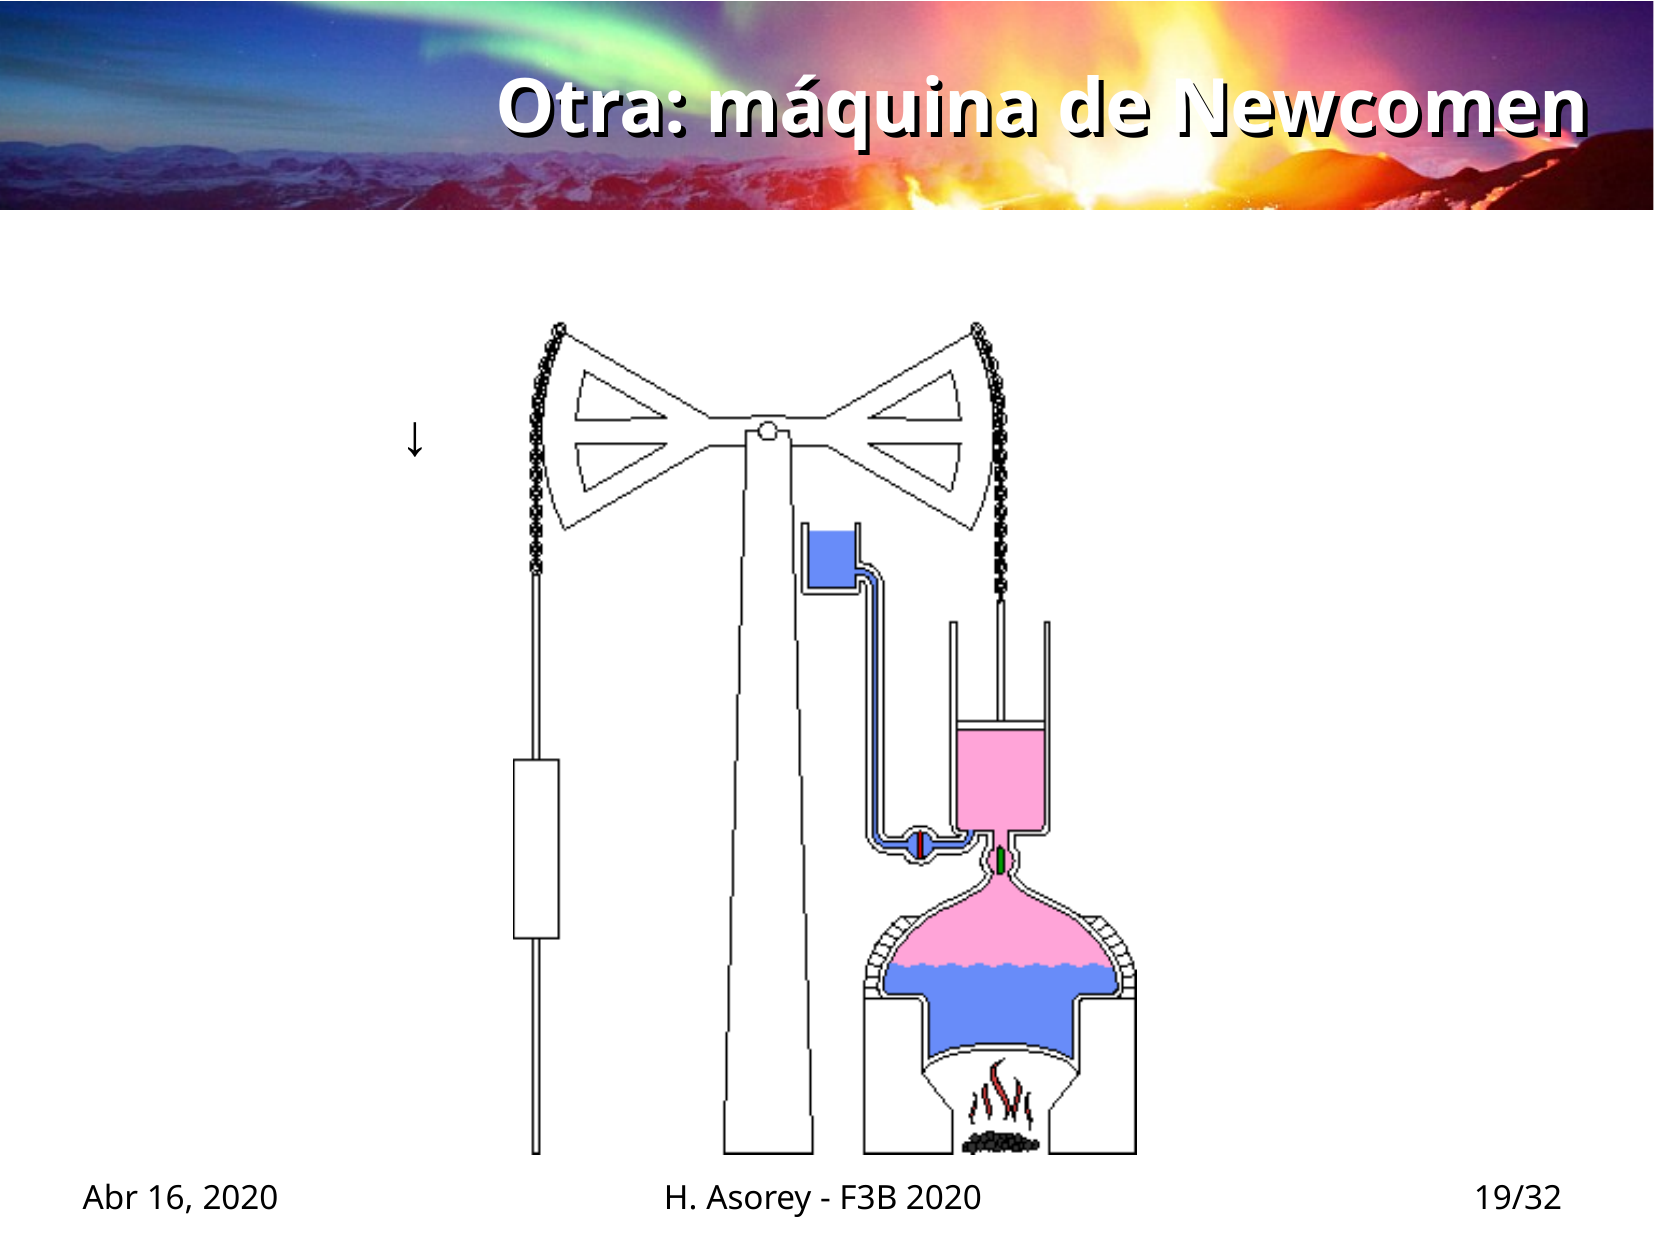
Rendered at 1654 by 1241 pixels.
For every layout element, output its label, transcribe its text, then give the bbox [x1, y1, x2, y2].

picture [513, 254, 1137, 1156]
picture [0, 1, 1654, 210]
text_box ↓ [385, 389, 445, 475]
title Otra: máquina de Newcomen [45, 15, 1606, 191]
